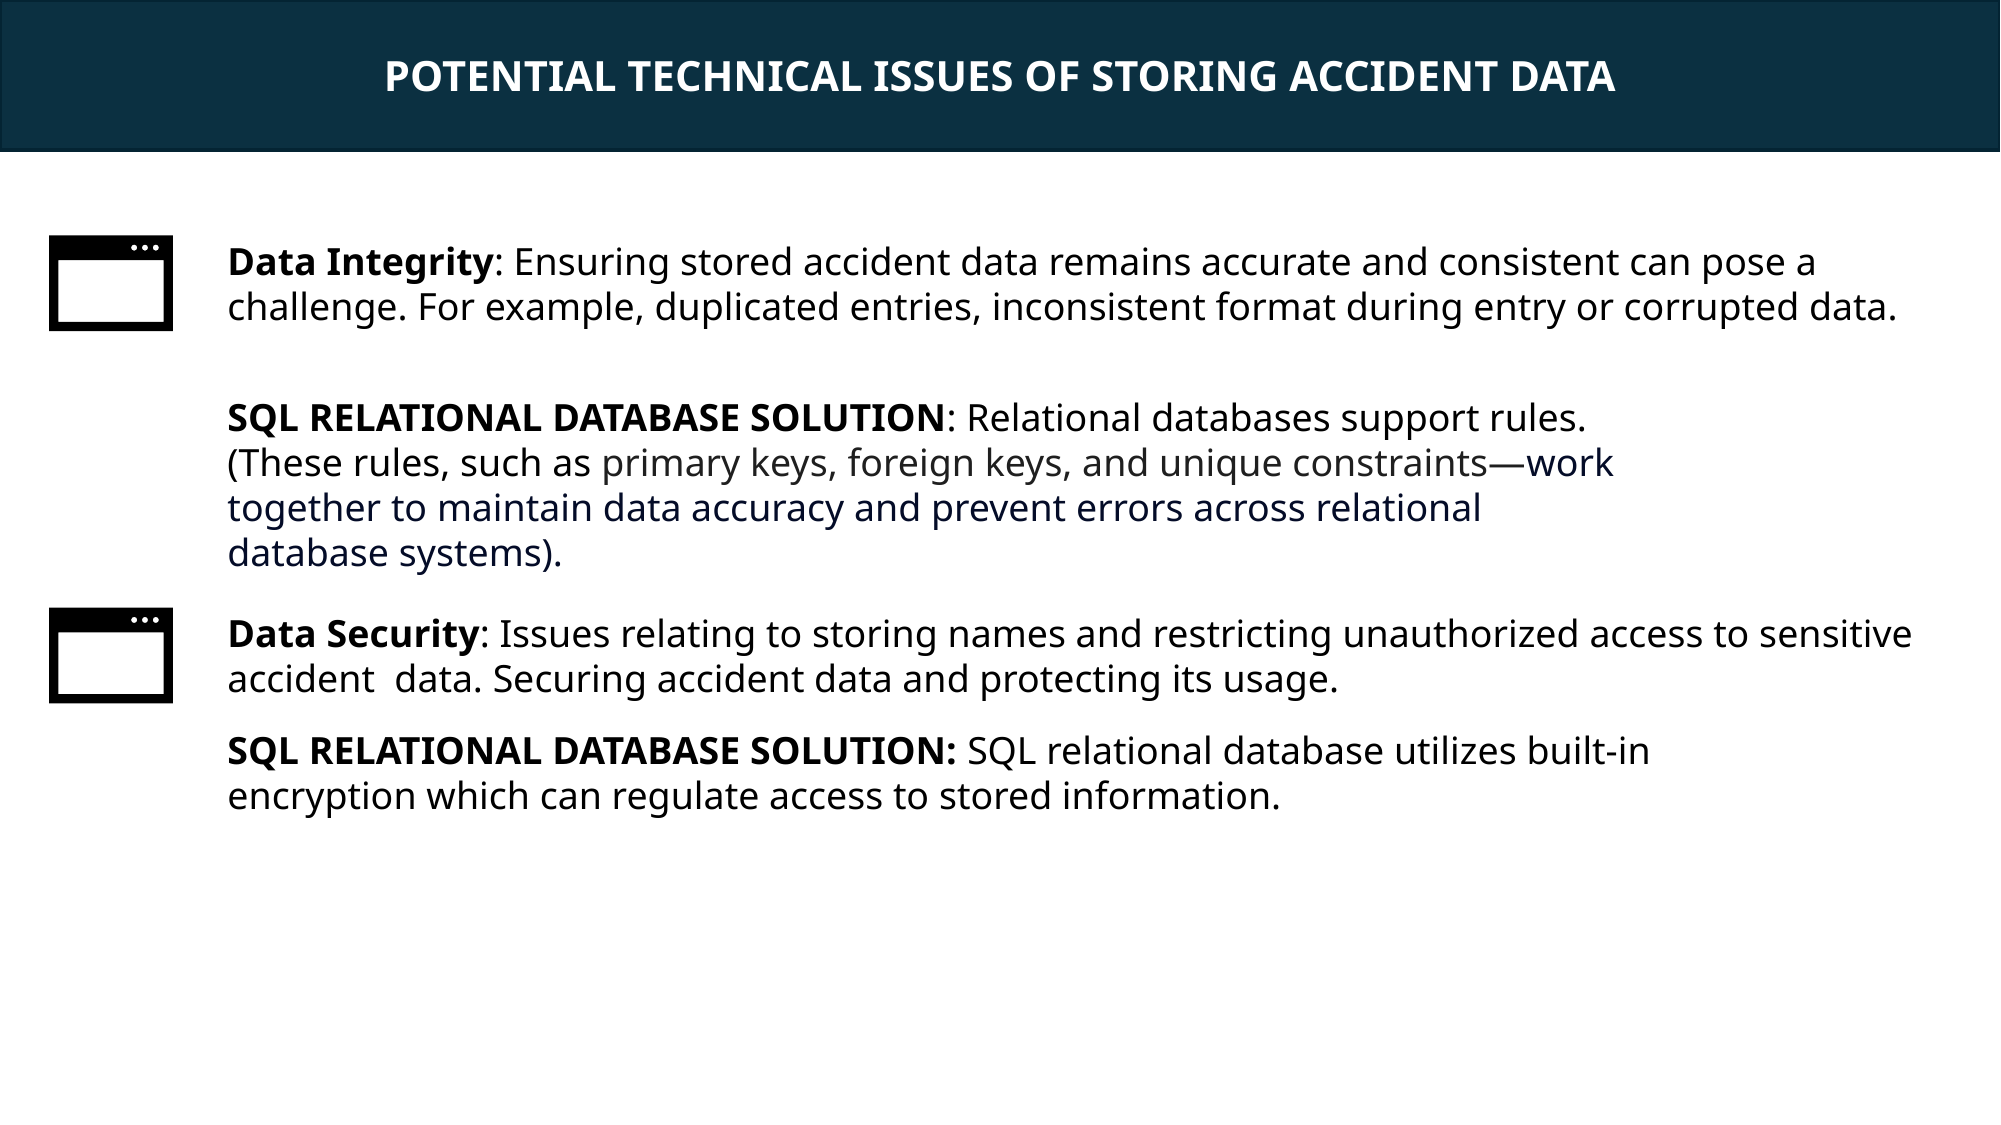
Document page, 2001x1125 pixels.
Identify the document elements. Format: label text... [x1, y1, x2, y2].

picture [35, 580, 186, 731]
text_box SQL RELATIONAL DATABASE SOLUTION: Relational databases support rules. (These rules, such as primary keys, foreign keys, and unique constraints—work together to maintain data accuracy and prevent errors across relational database systems). [212, 386, 1654, 538]
picture [35, 208, 186, 359]
text_box Data Security: Issues relating to storing names and restricting unauthorized access to sensitive accident data. Securing accident data and protecting its usage. [212, 602, 1965, 709]
text_box POTENTIAL TECHNICAL ISSUES OF STORING ACCIDENT DATA [0, 0, 2000, 150]
text_box Data Integrity: Ensuring stored accident data remains accurate and consistent can pose a challenge. For example, duplicated entries, inconsistent format during entry or corrupted data. [212, 230, 1929, 337]
text_box SQL RELATIONAL DATABASE SOLUTION: SQL relational database utilizes built-in encryption which can regulate access to stored information. [212, 719, 1865, 826]
